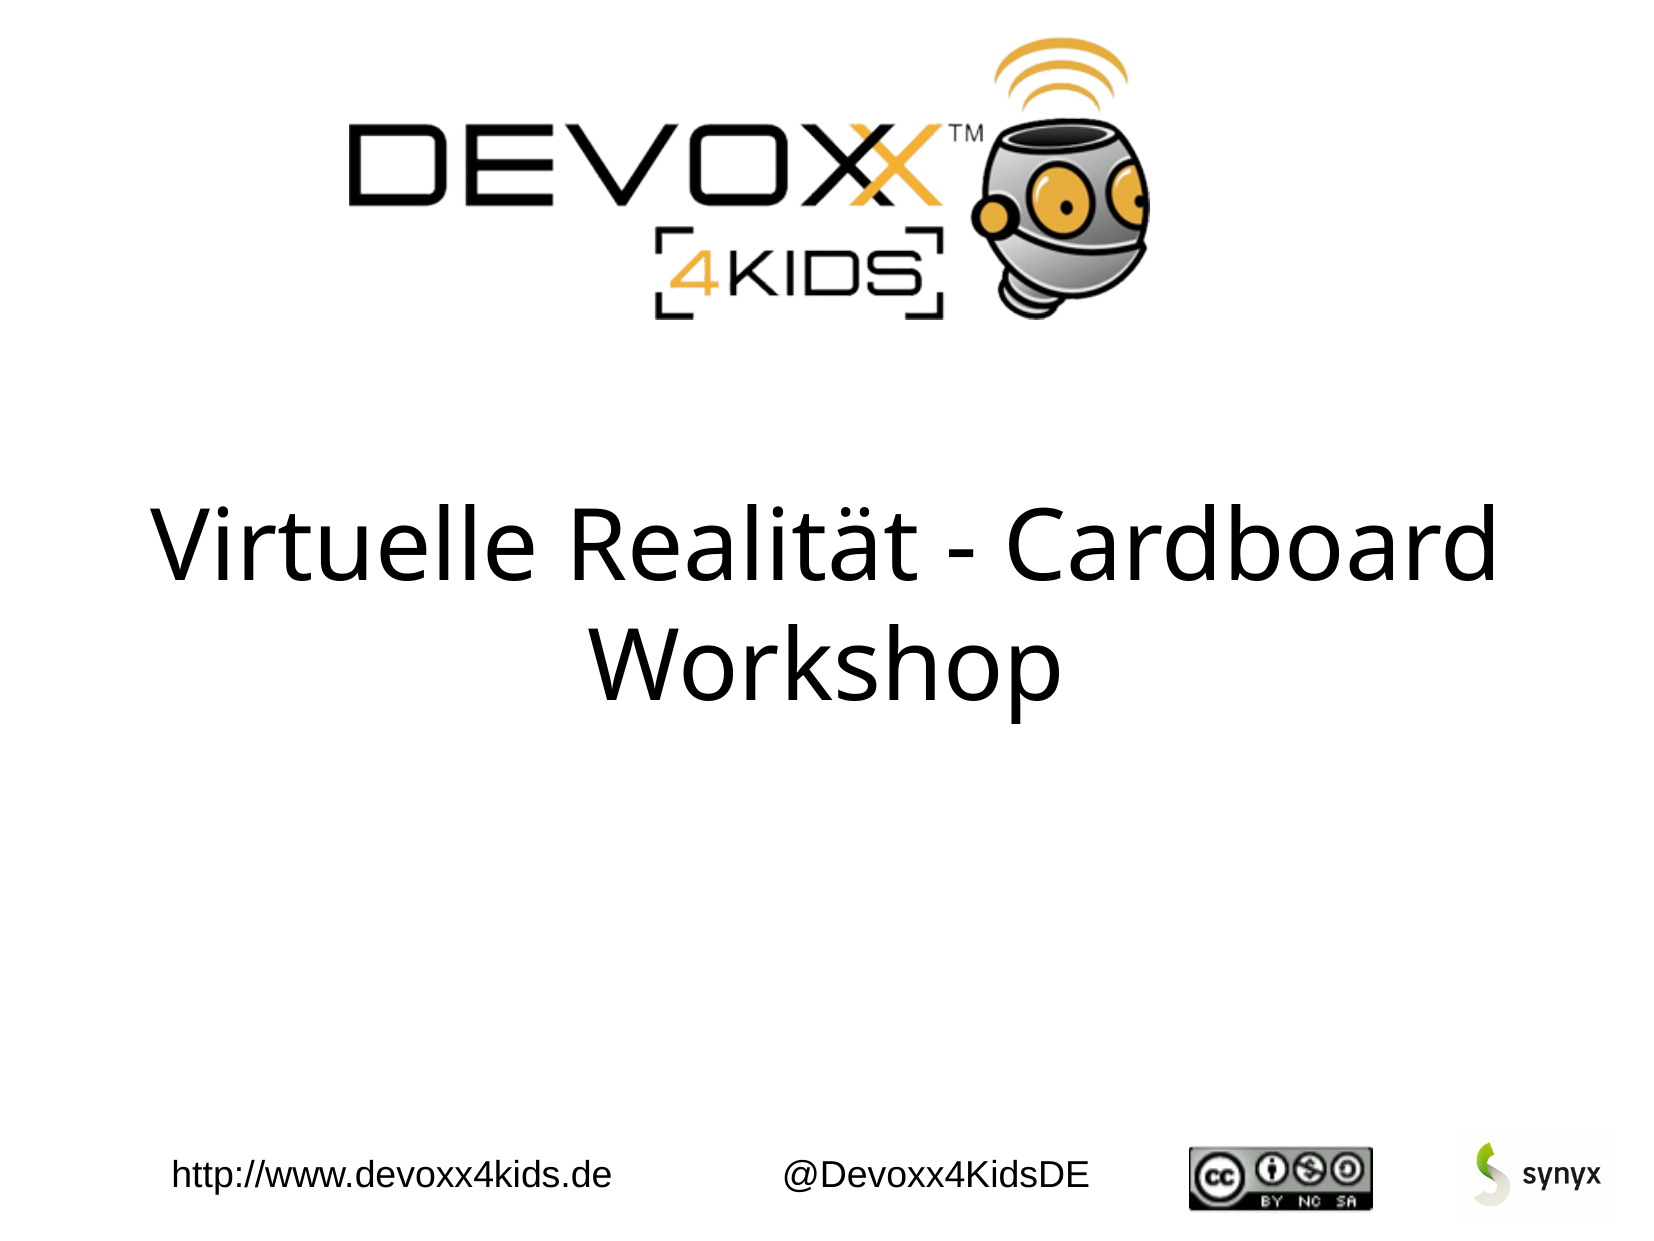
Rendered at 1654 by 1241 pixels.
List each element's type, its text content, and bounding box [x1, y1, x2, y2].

picture [349, 37, 1150, 320]
title Virtuelle Realität - Cardboard Workshop [64, 473, 1589, 715]
picture [1189, 1146, 1373, 1213]
picture [1455, 1128, 1616, 1223]
